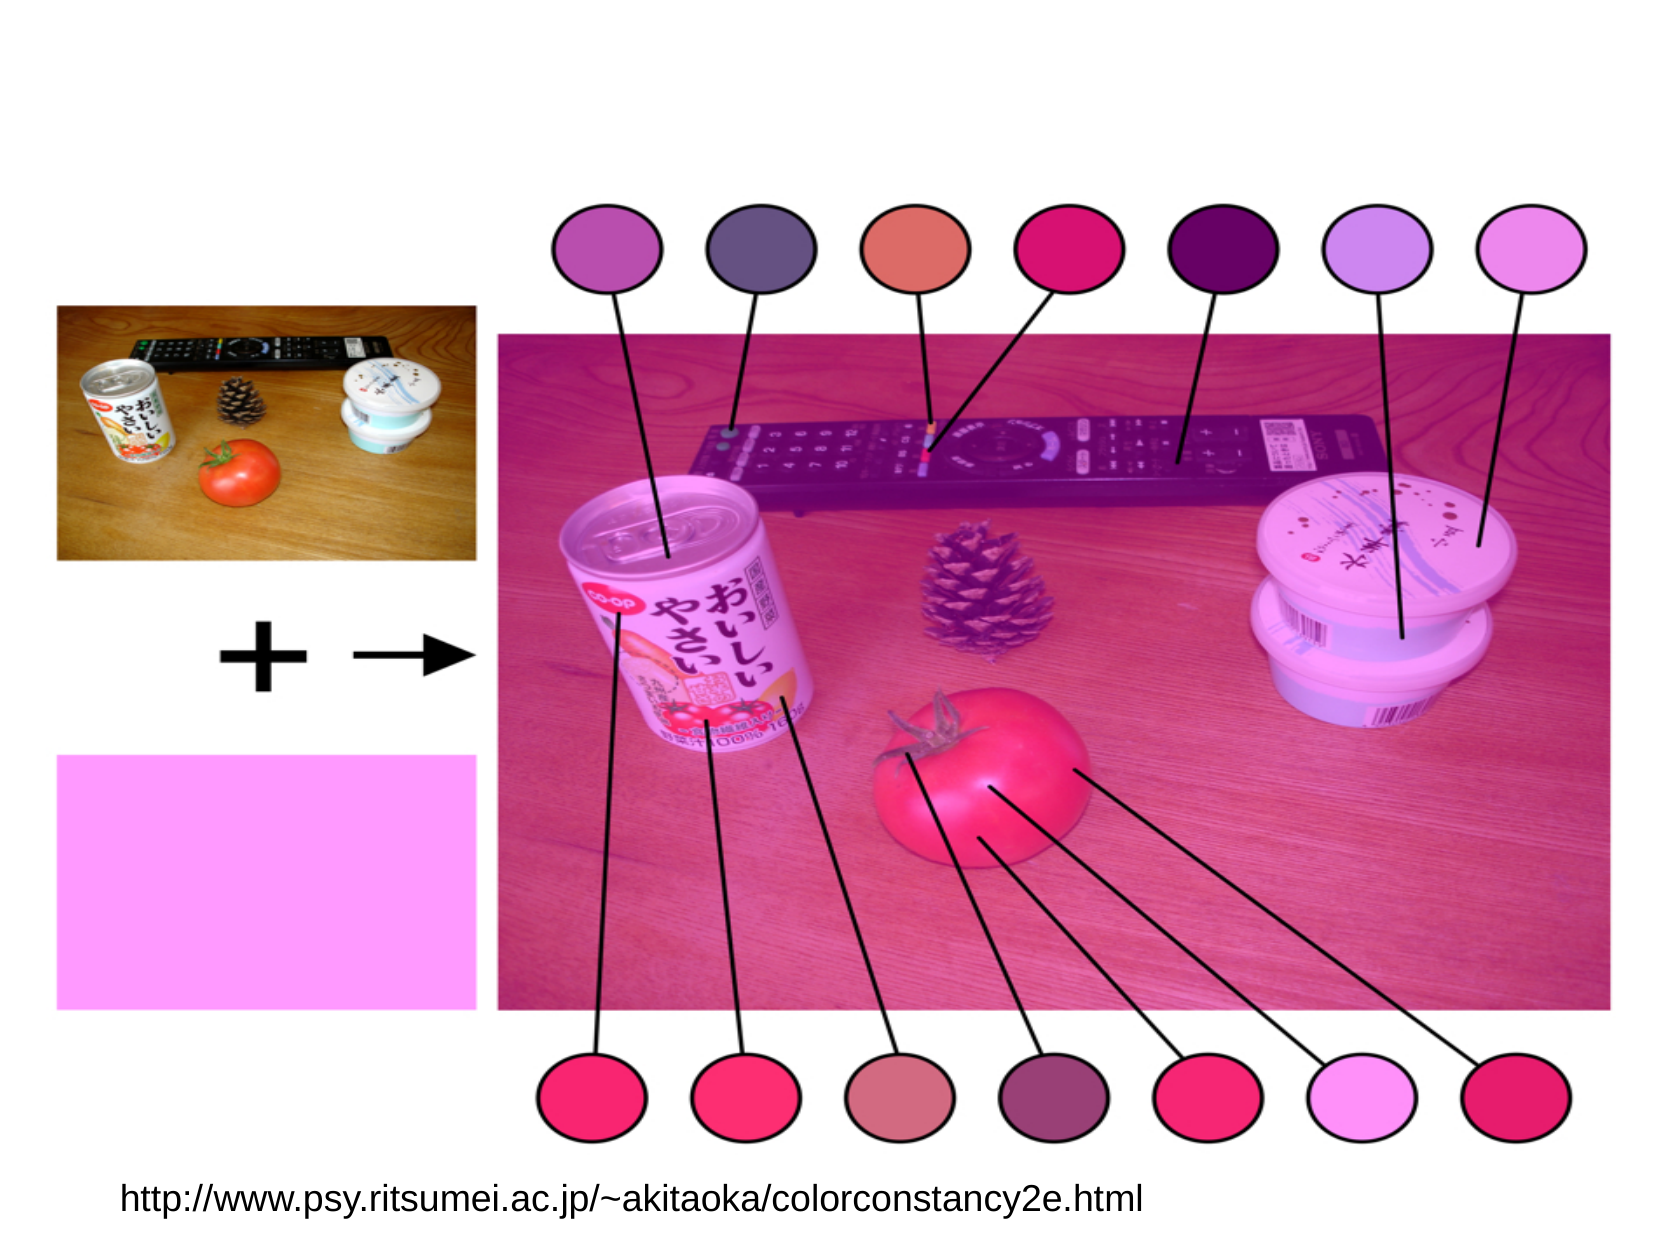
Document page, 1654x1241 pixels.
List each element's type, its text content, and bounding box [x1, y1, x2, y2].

text_box http://www.psy.ritsumei.ac.jp/~akitaoka/colorconstancy2e.html [105, 1170, 1166, 1227]
picture [45, 194, 1616, 1156]
